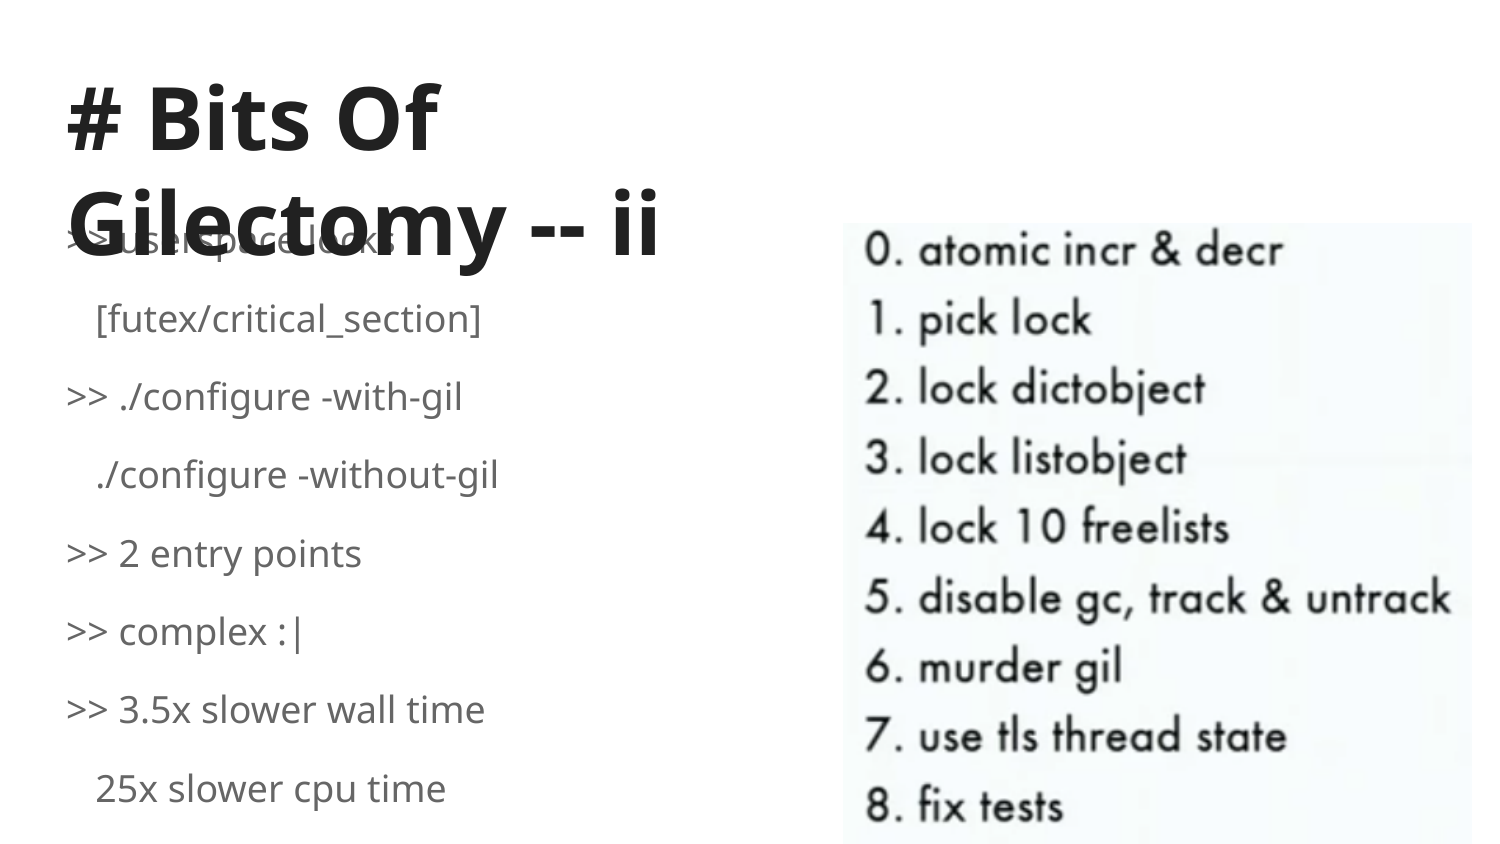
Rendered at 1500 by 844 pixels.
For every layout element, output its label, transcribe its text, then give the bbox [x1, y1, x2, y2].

picture [843, 223, 1472, 844]
list >> userspace locks [futex/critical_section] >> ./configure -with-gil ./configure -without-gil >> 2 entry points >> complex :| >> 3.5x slower wall time 25x slower cpu time [51, 201, 1449, 844]
title # Bits Of Gilectomy -- ii [51, 48, 773, 180]
